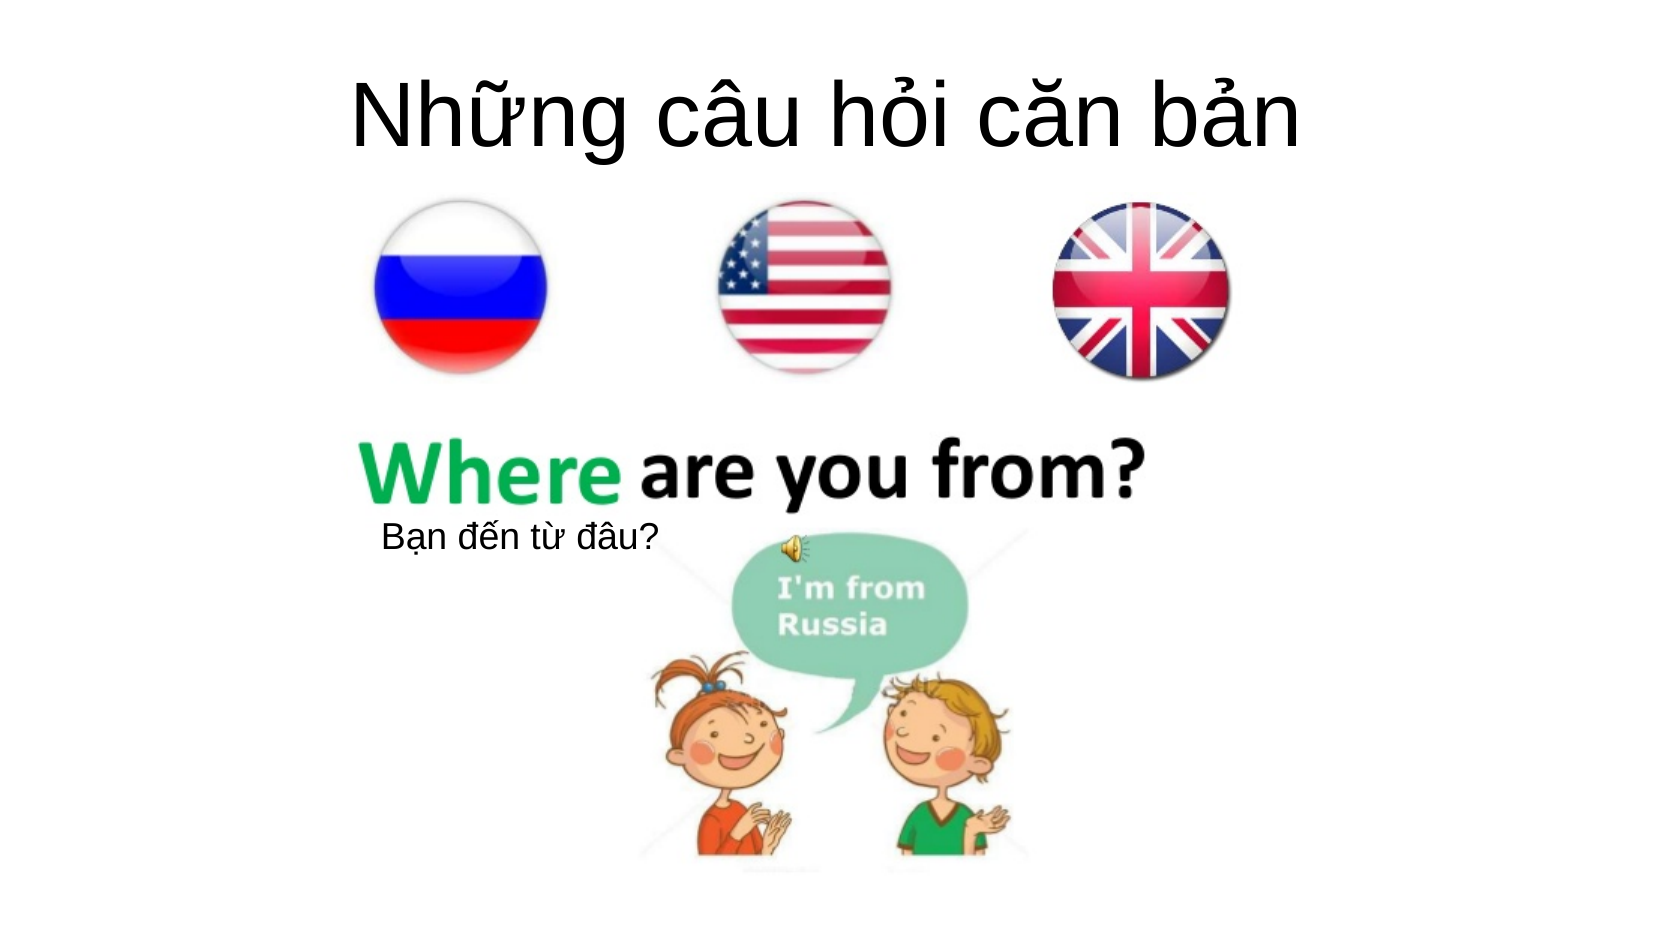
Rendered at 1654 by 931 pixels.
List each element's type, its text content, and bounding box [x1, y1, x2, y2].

text_box Bạn đến từ đâu? [366, 507, 863, 607]
title Những câu hỏi căn bản [82, 37, 1571, 193]
picture [318, 192, 1275, 910]
